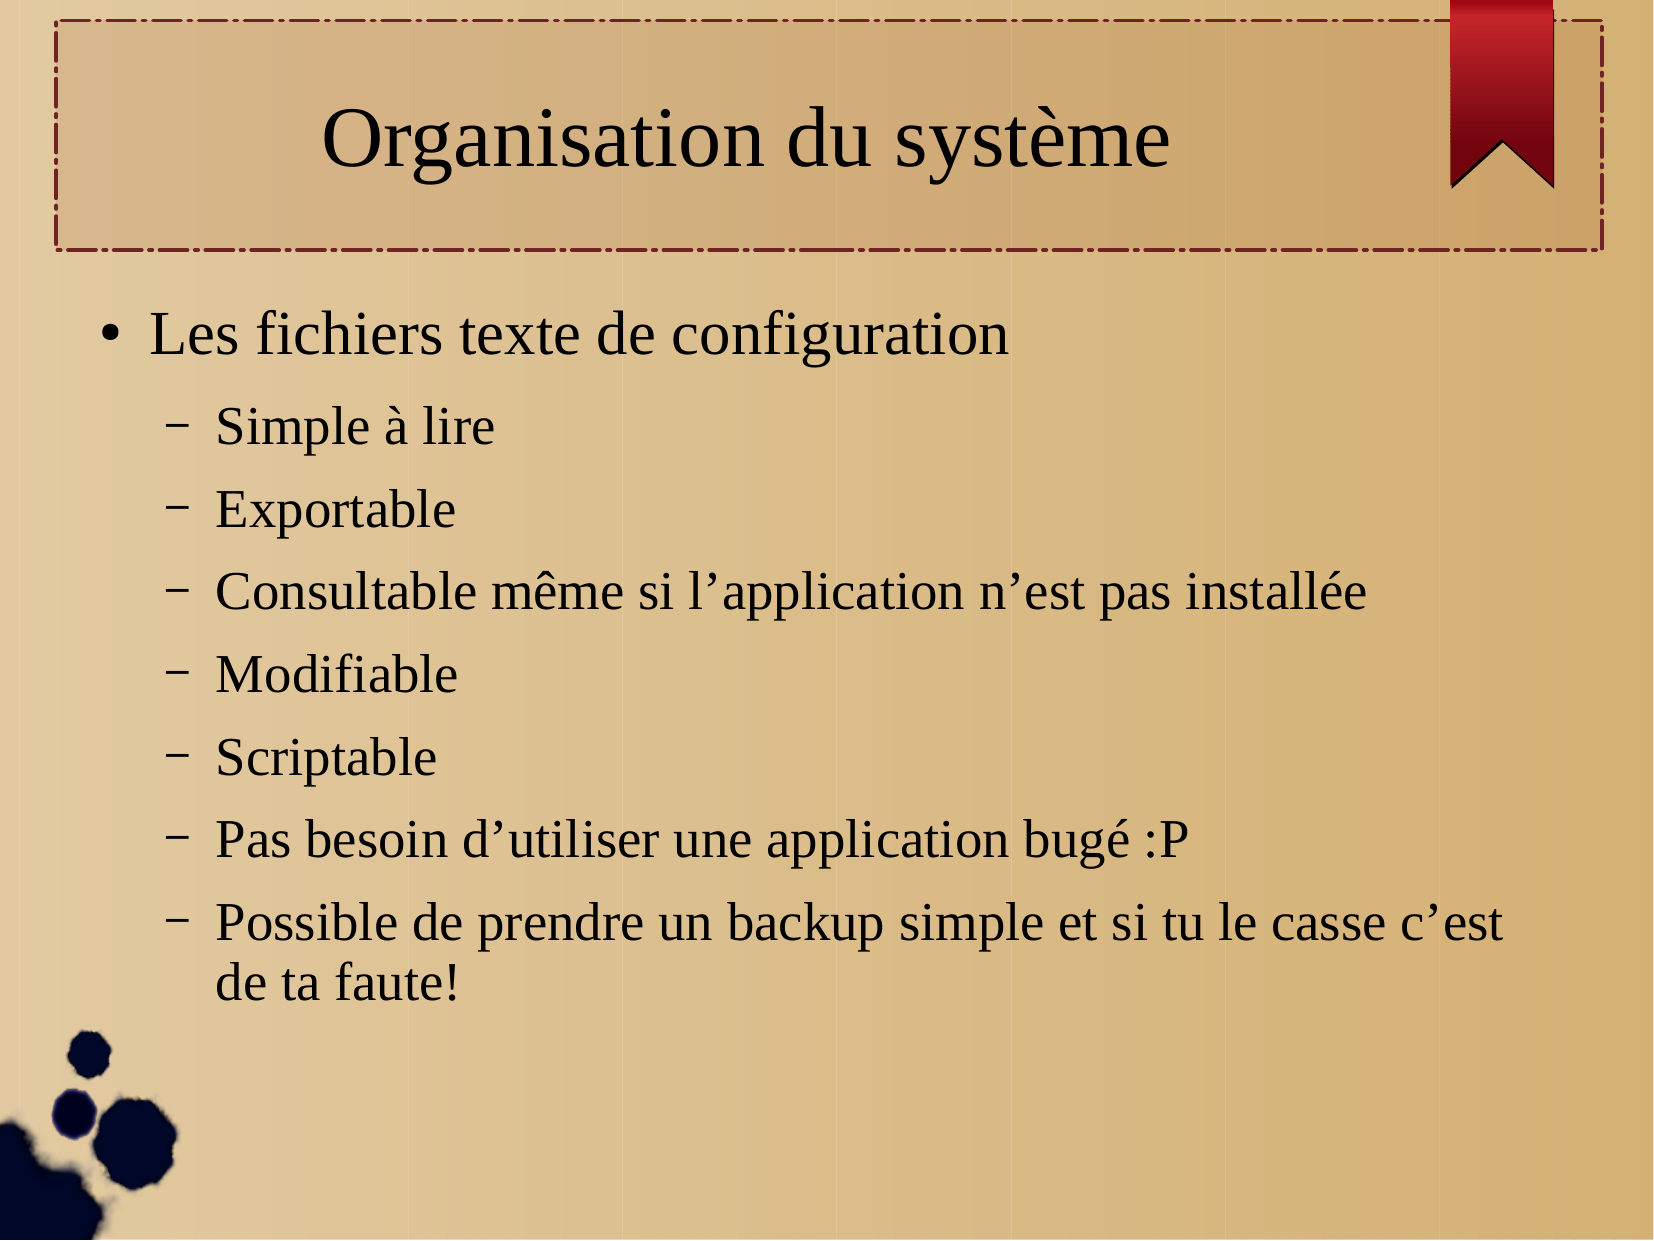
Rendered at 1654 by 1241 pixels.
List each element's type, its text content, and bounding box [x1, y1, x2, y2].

title Organisation du système [82, 47, 1412, 229]
list Les fichiers texte de configuration Simple à lire Exportable Consultable même si l’application n’est pas installée Modifiable Scriptable Pas besoin d’utiliser une application bugé :P Possible de prendre un backup simple et si tu le casse c’est de ta faute! [82, 299, 1571, 1019]
